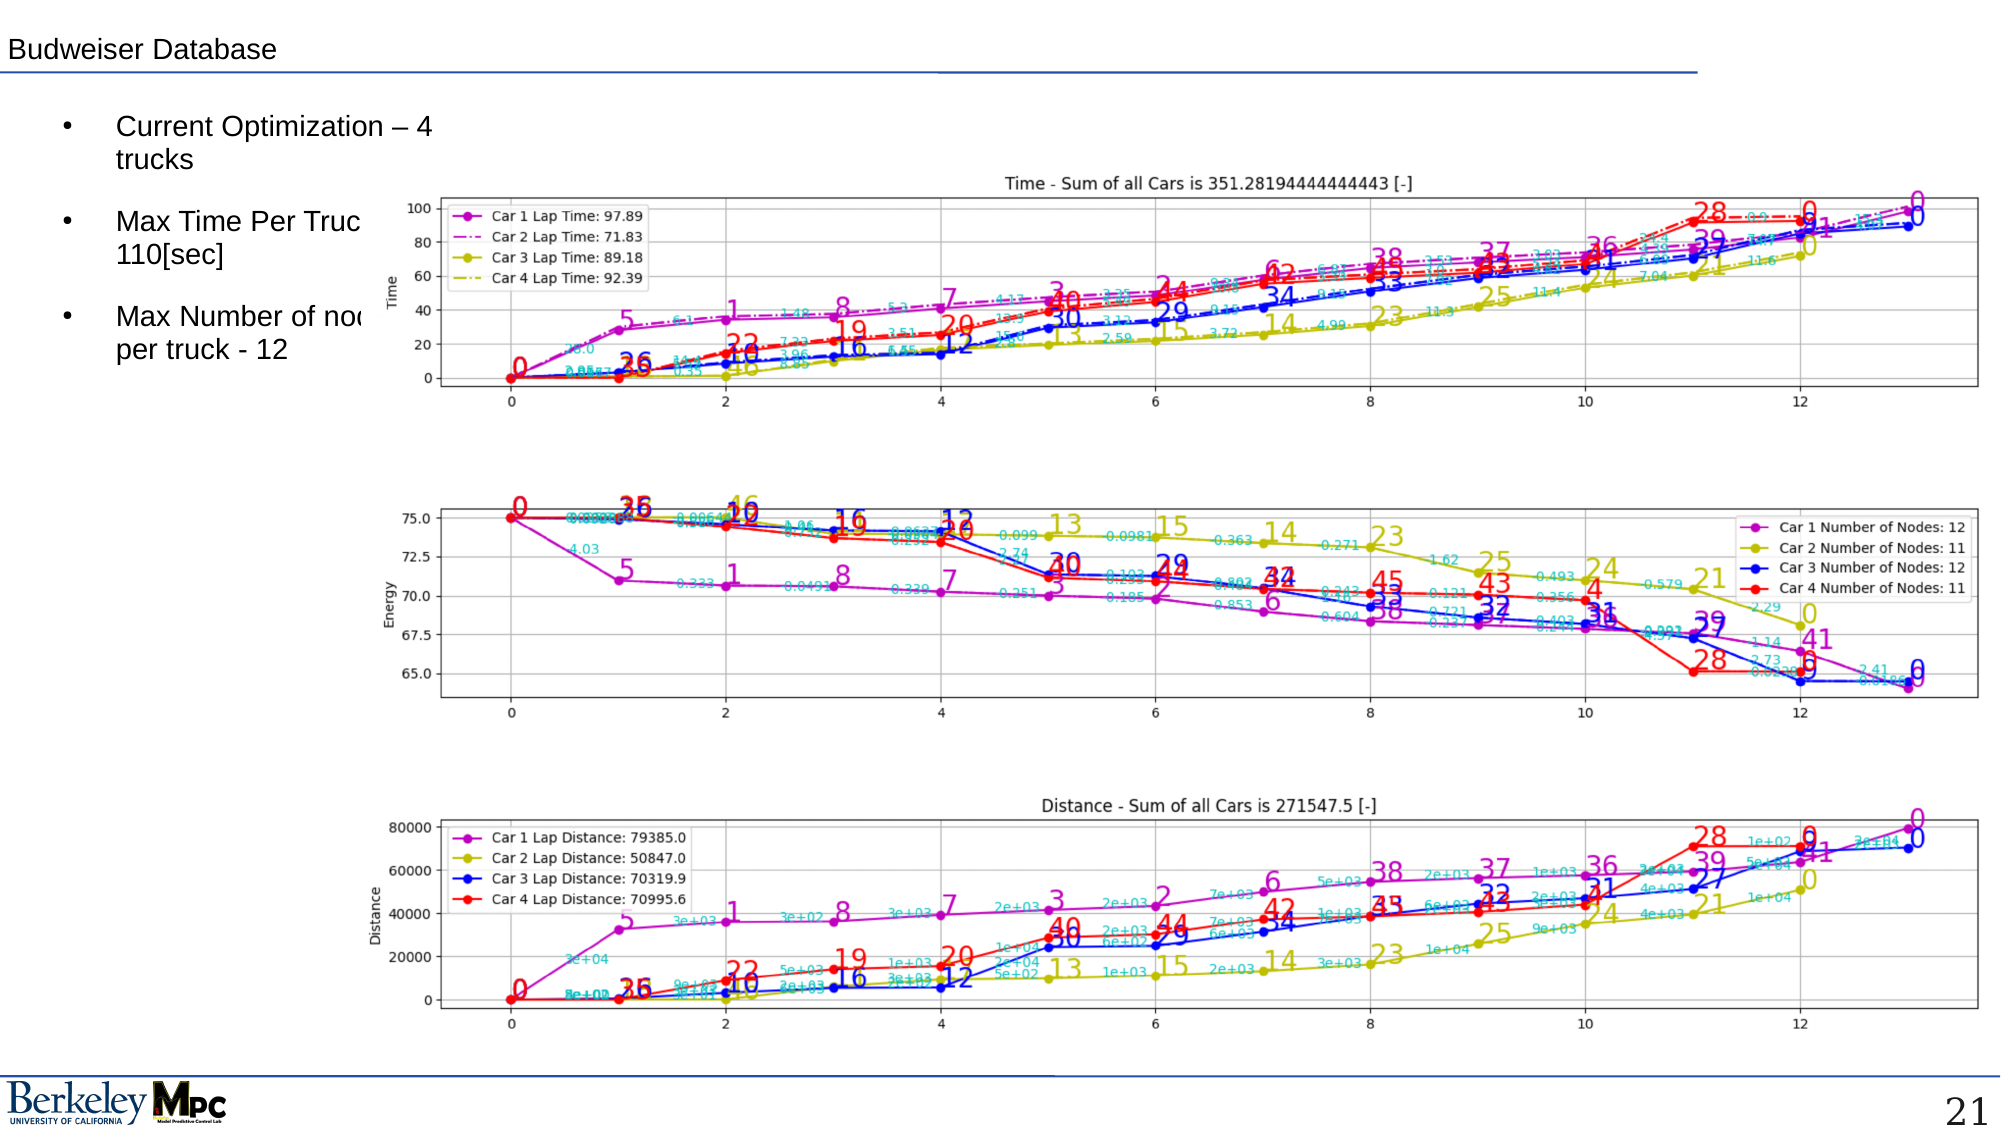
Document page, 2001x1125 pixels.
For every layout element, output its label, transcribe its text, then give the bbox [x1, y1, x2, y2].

picture [0, 1072, 226, 1125]
list Current Optimization – 4 trucks Max Time Per Truck – 110[sec] Max Number of nodes per truck - 12 [44, 110, 451, 1054]
picture [361, 159, 2000, 1054]
title Budweiser Database [7, 7, 1930, 92]
